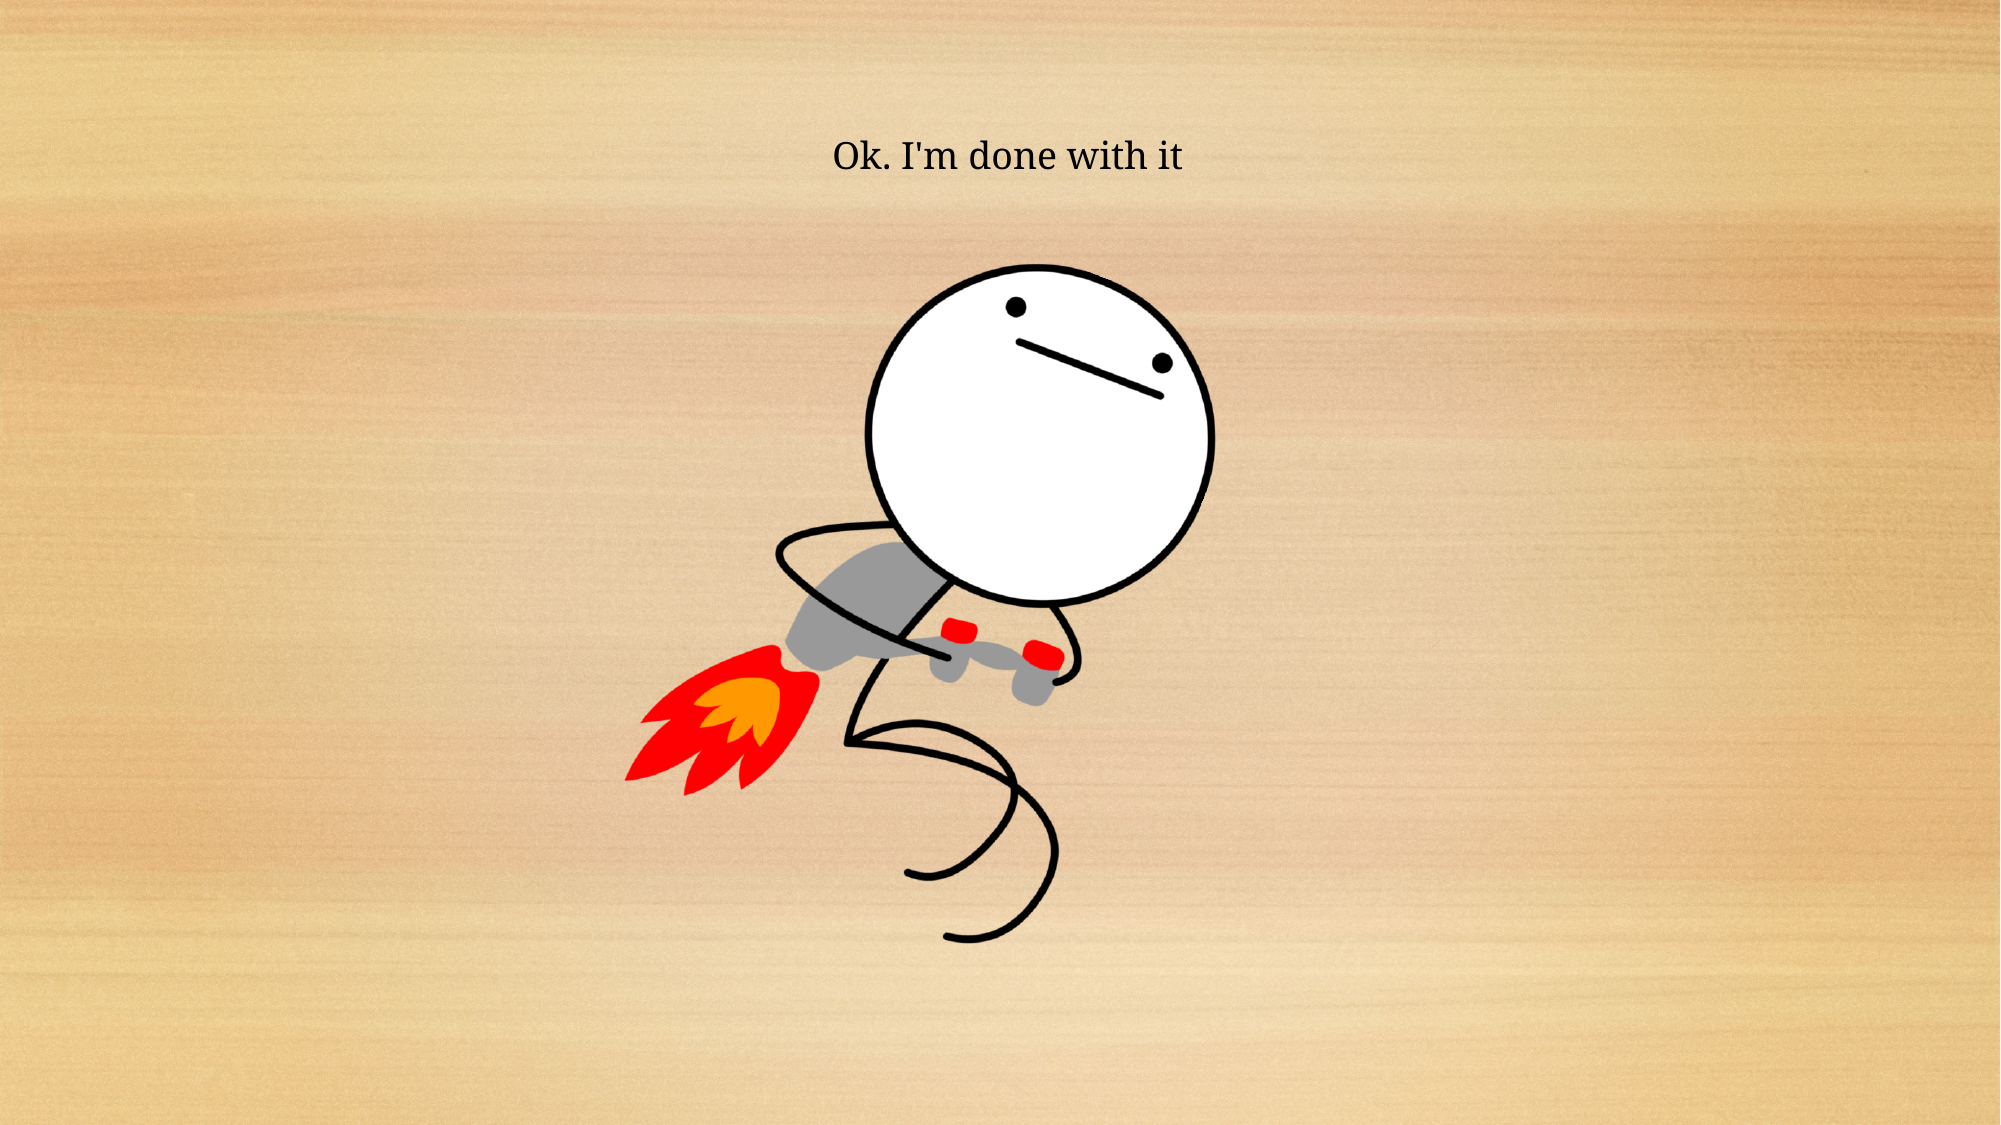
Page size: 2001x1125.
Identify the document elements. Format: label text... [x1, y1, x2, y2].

picture [606, 179, 1264, 969]
text_box Ok. I'm done with it [782, 124, 1233, 186]
